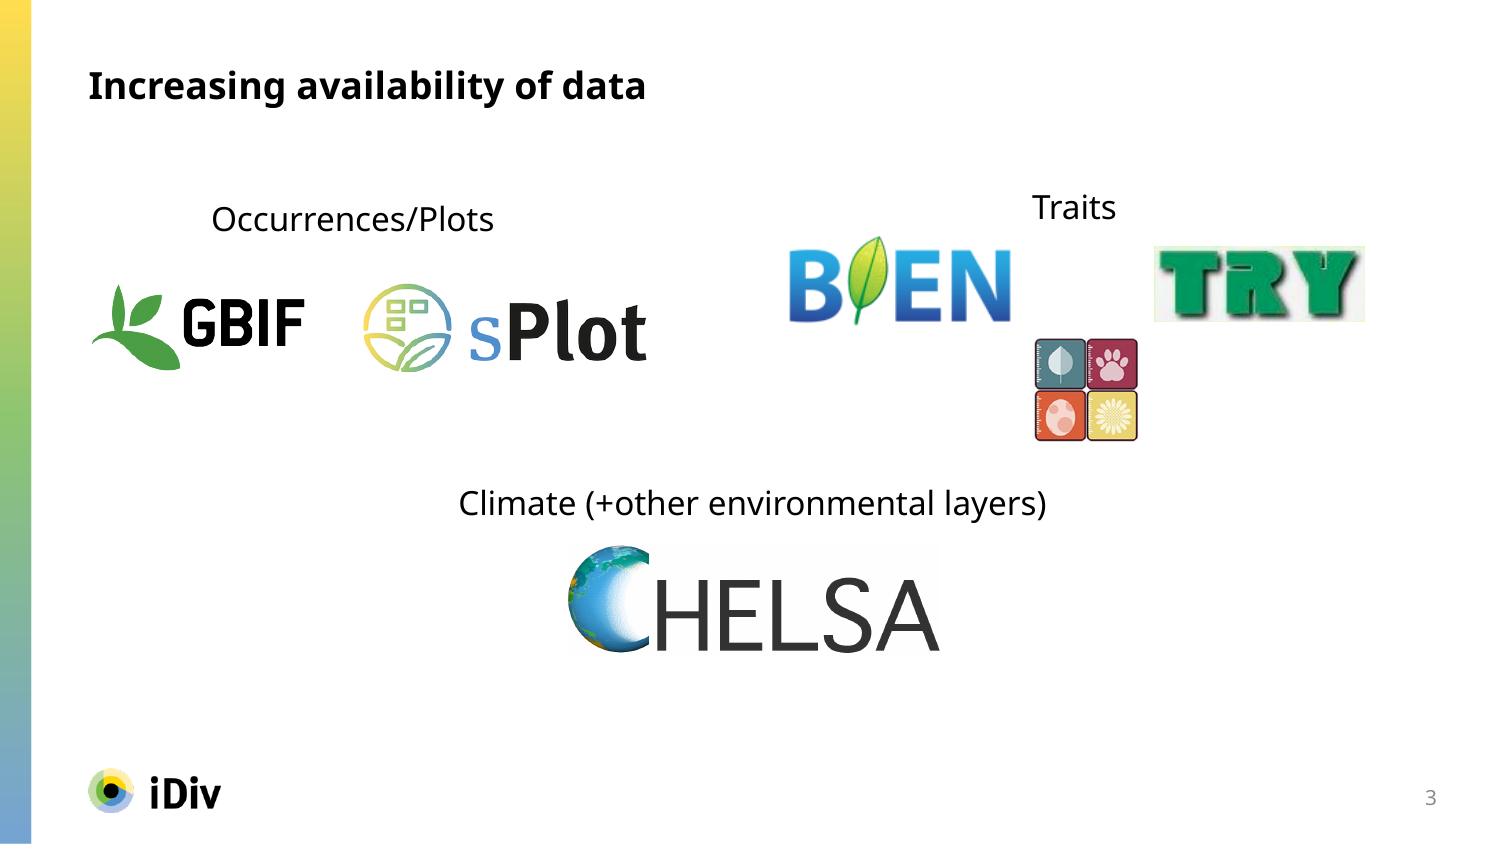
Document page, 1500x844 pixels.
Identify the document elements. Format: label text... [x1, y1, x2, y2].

slide_number <numéro> [1240, 767, 1437, 813]
text_box Traits [985, 177, 1164, 233]
text_box Climate (+other environmental layers) [383, 472, 1123, 532]
text_box Occurrences/Plots [161, 189, 546, 245]
picture [0, 0, 1500, 844]
list Increasing availability of data [88, 61, 1437, 157]
